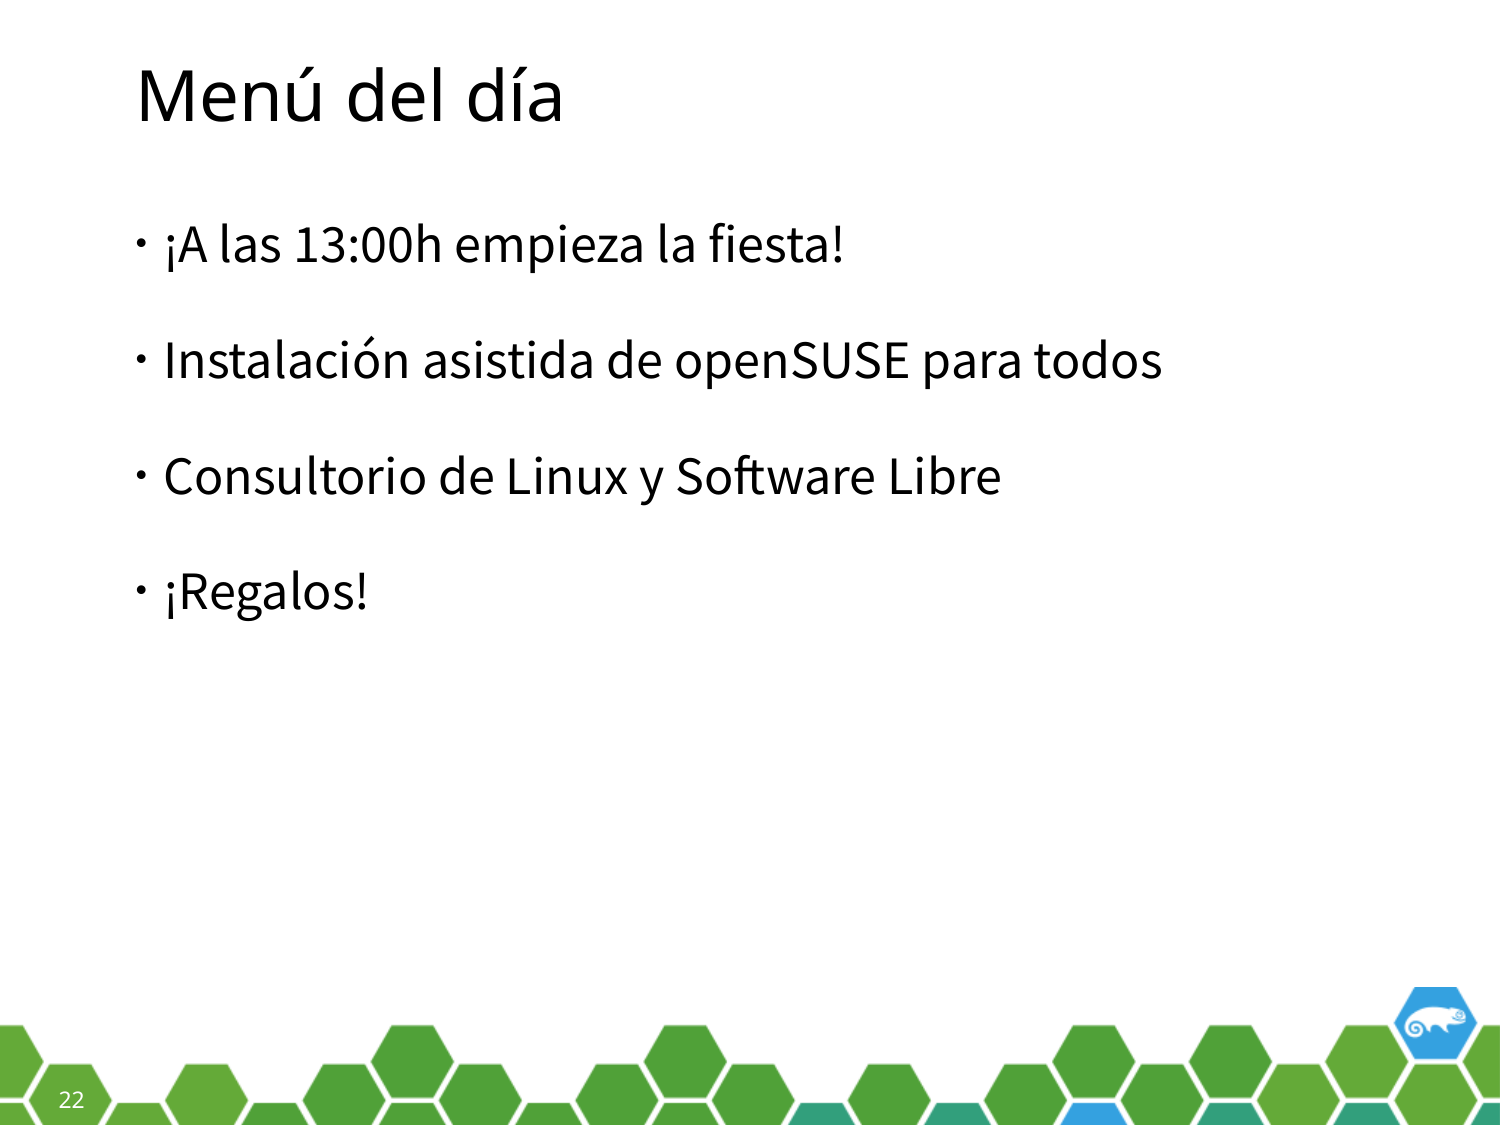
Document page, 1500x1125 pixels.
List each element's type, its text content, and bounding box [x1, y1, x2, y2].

list ¡A las 13:00h empieza la fiesta! Instalación asistida de openSUSE para todos Consultorio de Linux y Software Libre ¡Regalos! [135, 208, 1372, 862]
title Menú del día [135, 12, 1372, 175]
picture [0, 987, 1500, 1125]
